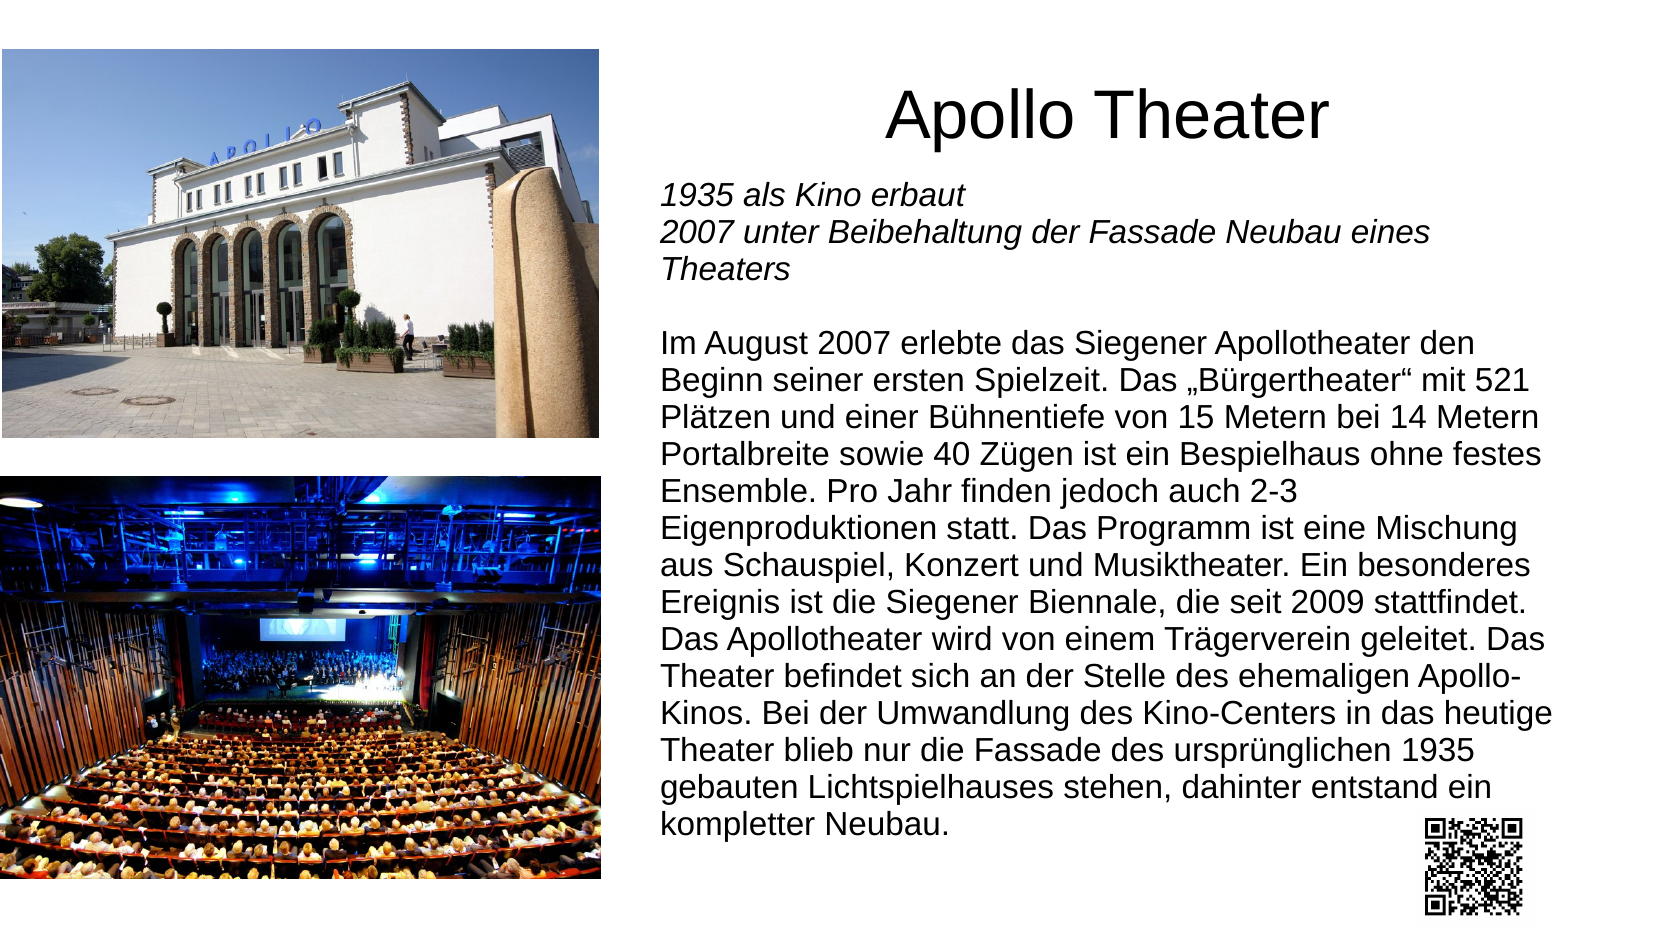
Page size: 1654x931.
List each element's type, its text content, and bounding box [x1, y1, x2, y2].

title Apollo Theater [645, 37, 1571, 193]
picture [2, 49, 599, 438]
subtitle 1935 als Kino erbaut 2007 unter Beibehaltung der Fassade Neubau eines Theaters Im August 2007 erlebte das Siegener Apollotheater den Beginn seiner ersten Spielzeit. Das „Bürgertheater“ mit 521 Plätzen und einer Bühnentiefe von 15 Metern bei 14 Metern Portalbreite sowie 40 Zügen ist ein Bespielhaus ohne festes Ensemble. Pro Jahr finden jedoch auch 2-3 Eigenproduktionen statt. Das Programm ist eine Mischung aus Schauspiel, Konzert und Musiktheater. Ein besonderes Ereignis ist die Siegener Biennale, die seit 2009 stattfindet. Das Apollotheater wird von einem Trägerverein geleitet. Das Theater befindet sich an der Stelle des ehemaligen Apollo-Kinos. Bei der Umwandlung des Kino-Centers in das heutige Theater blieb nur die Fassade des ursprünglichen 1935 gebauten Lichtspielhauses stehen, dahinter entstand ein kompletter Neubau. [660, 176, 1571, 843]
picture [1413, 806, 1534, 927]
picture [0, 476, 601, 879]
